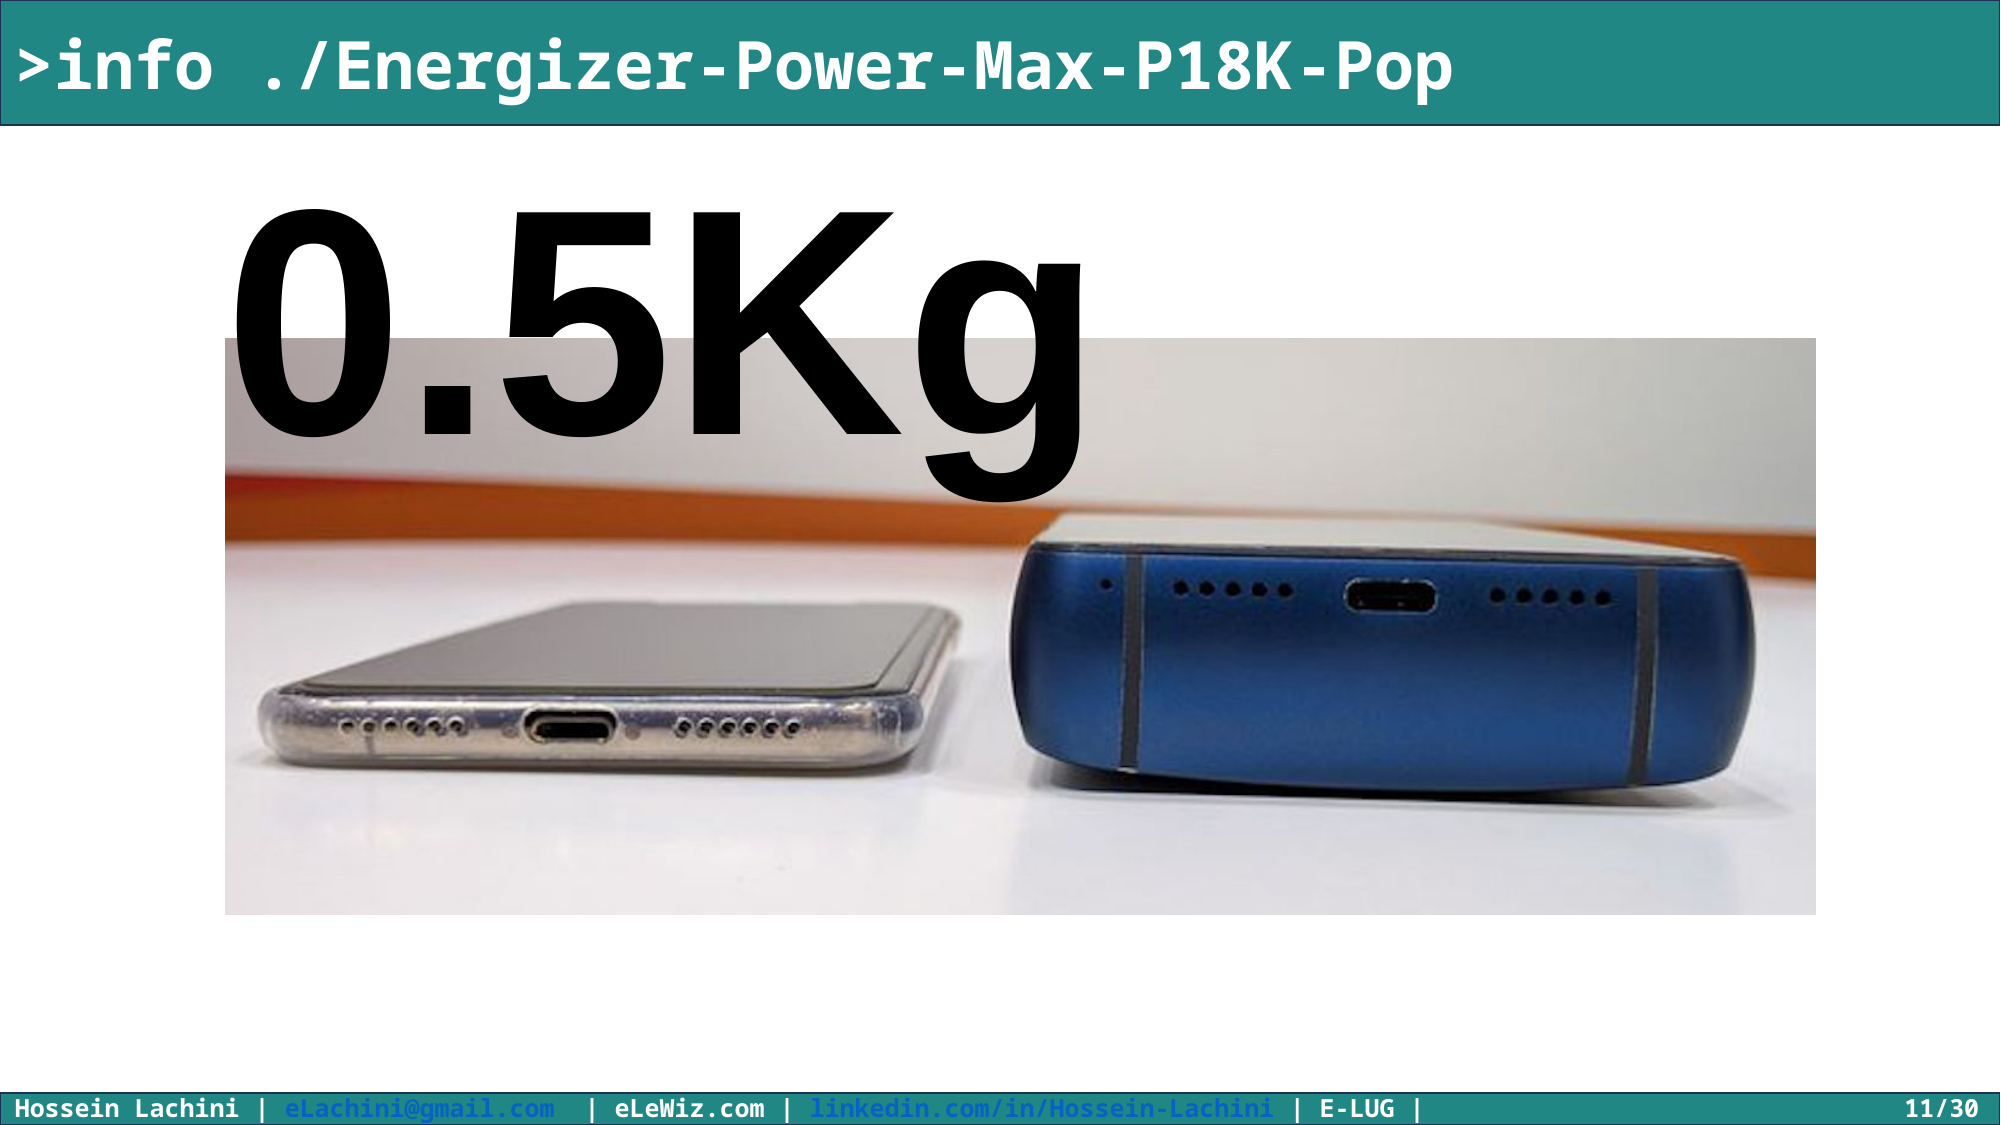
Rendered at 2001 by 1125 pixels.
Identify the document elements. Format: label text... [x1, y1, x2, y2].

text_box >info ./Energizer-Power-Max-P18K-Pop [0, 0, 2000, 125]
text_box 0.5Kg [210, 135, 1118, 511]
text_box Hossein Lachini | eLachini@gmail.com | eLeWiz.com | linkedin.com/in/Hossein-Lachini | E-LUG | 11/30 [0, 1093, 2000, 1125]
picture [225, 338, 1816, 916]
